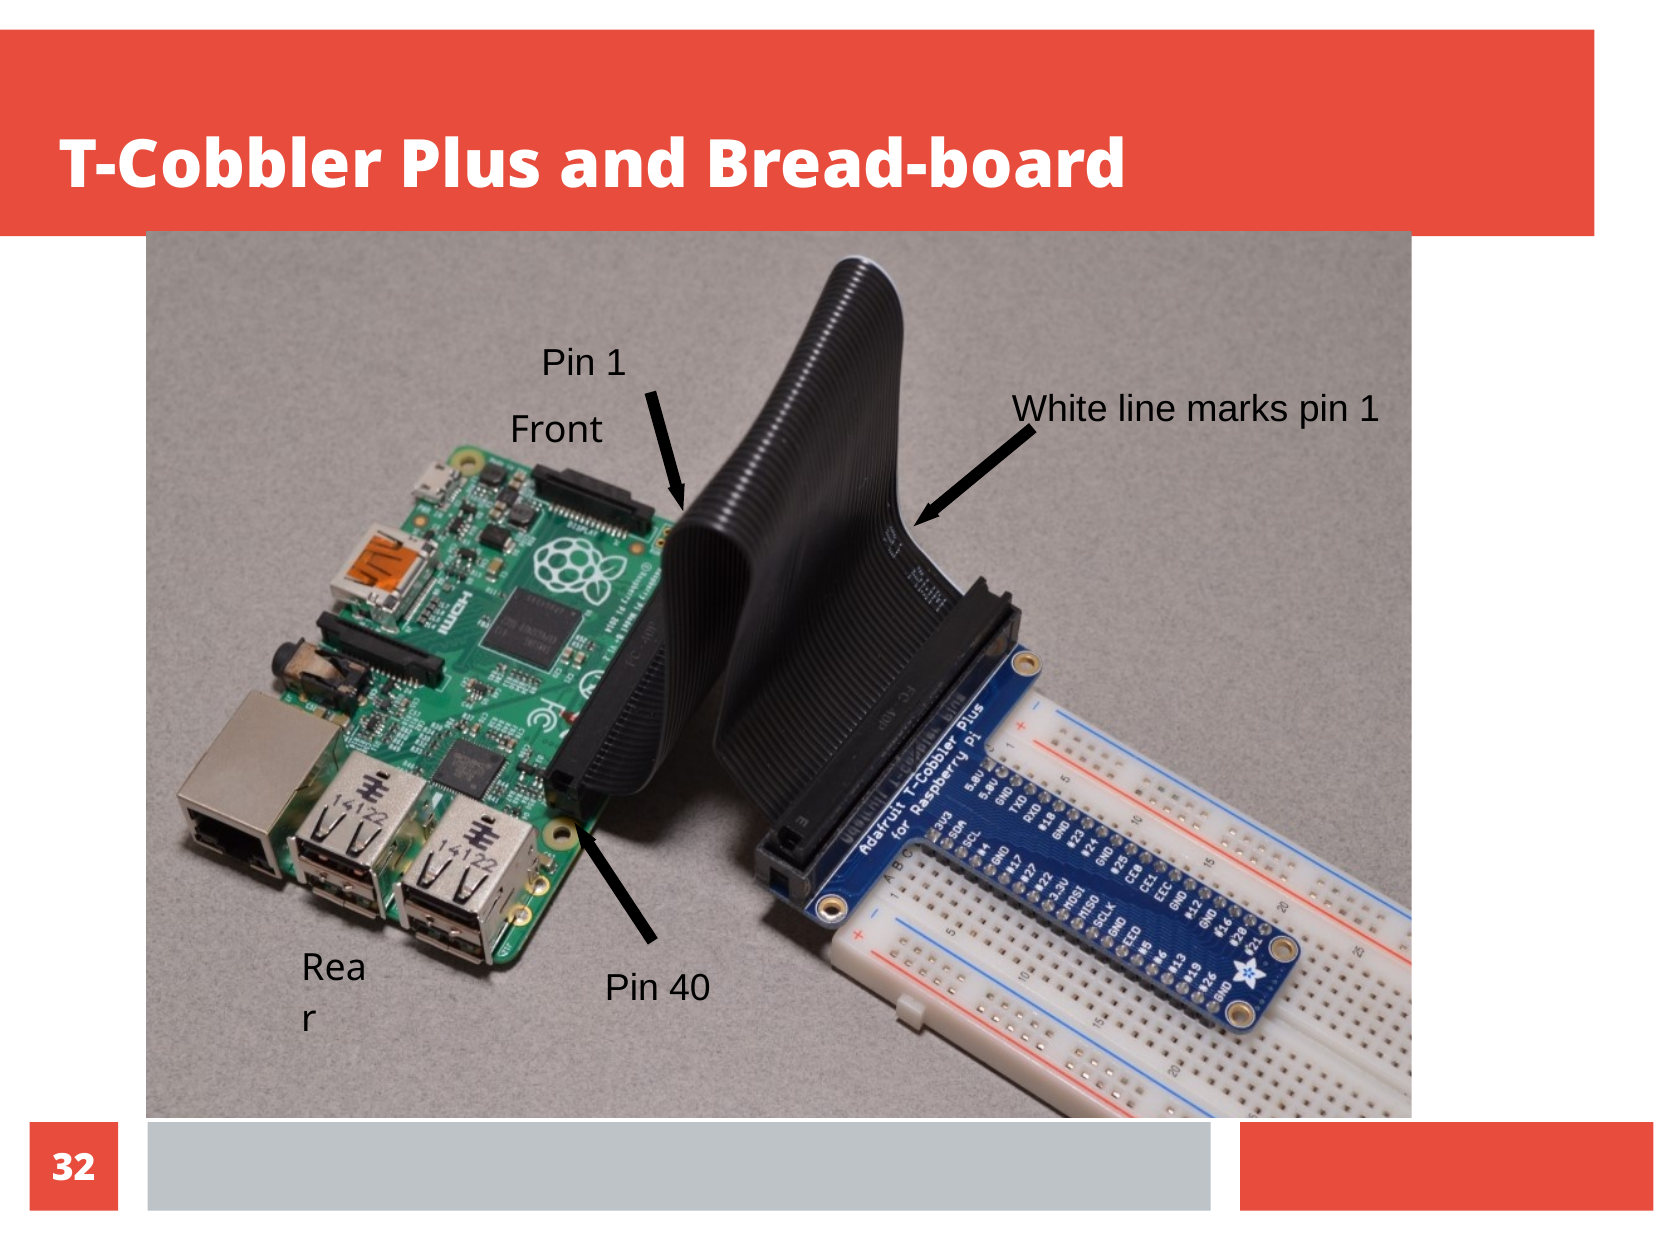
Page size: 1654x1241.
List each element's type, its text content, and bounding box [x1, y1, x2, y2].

text_box Pin 40 [589, 958, 830, 1021]
text_box White line marks pin 1 [997, 380, 1463, 490]
text_box Pin 1 [526, 333, 767, 396]
text_box Rear [286, 932, 388, 995]
picture [146, 231, 1412, 1118]
title T-Cobbler Plus and Bread-board [59, 59, 1595, 207]
text_box Front [494, 395, 609, 458]
